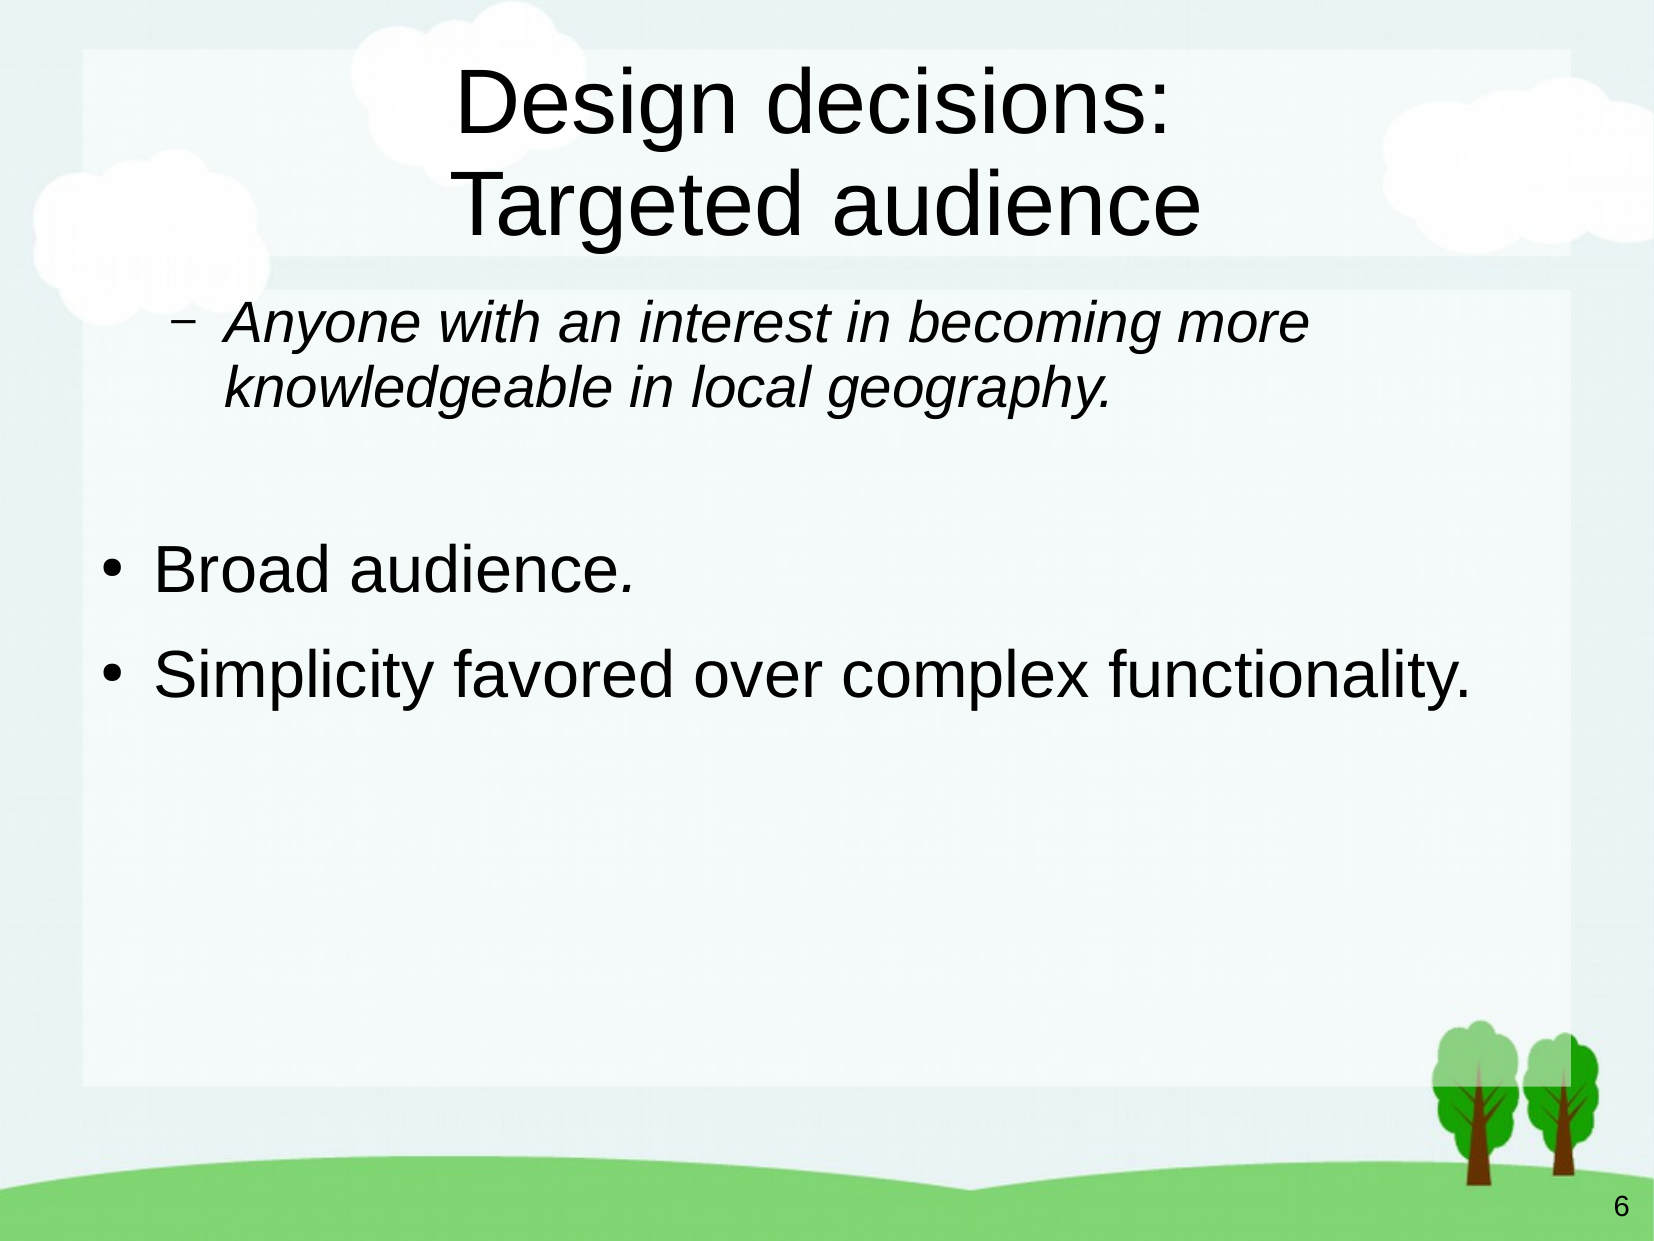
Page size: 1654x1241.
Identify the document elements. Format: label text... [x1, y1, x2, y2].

picture [0, 0, 1654, 1241]
title Design decisions: Targeted audience [82, 49, 1571, 257]
list Anyone with an interest in becoming more knowledgeable in local geography. Broad audience. Simplicity favored over complex functionality. [82, 290, 1571, 1087]
